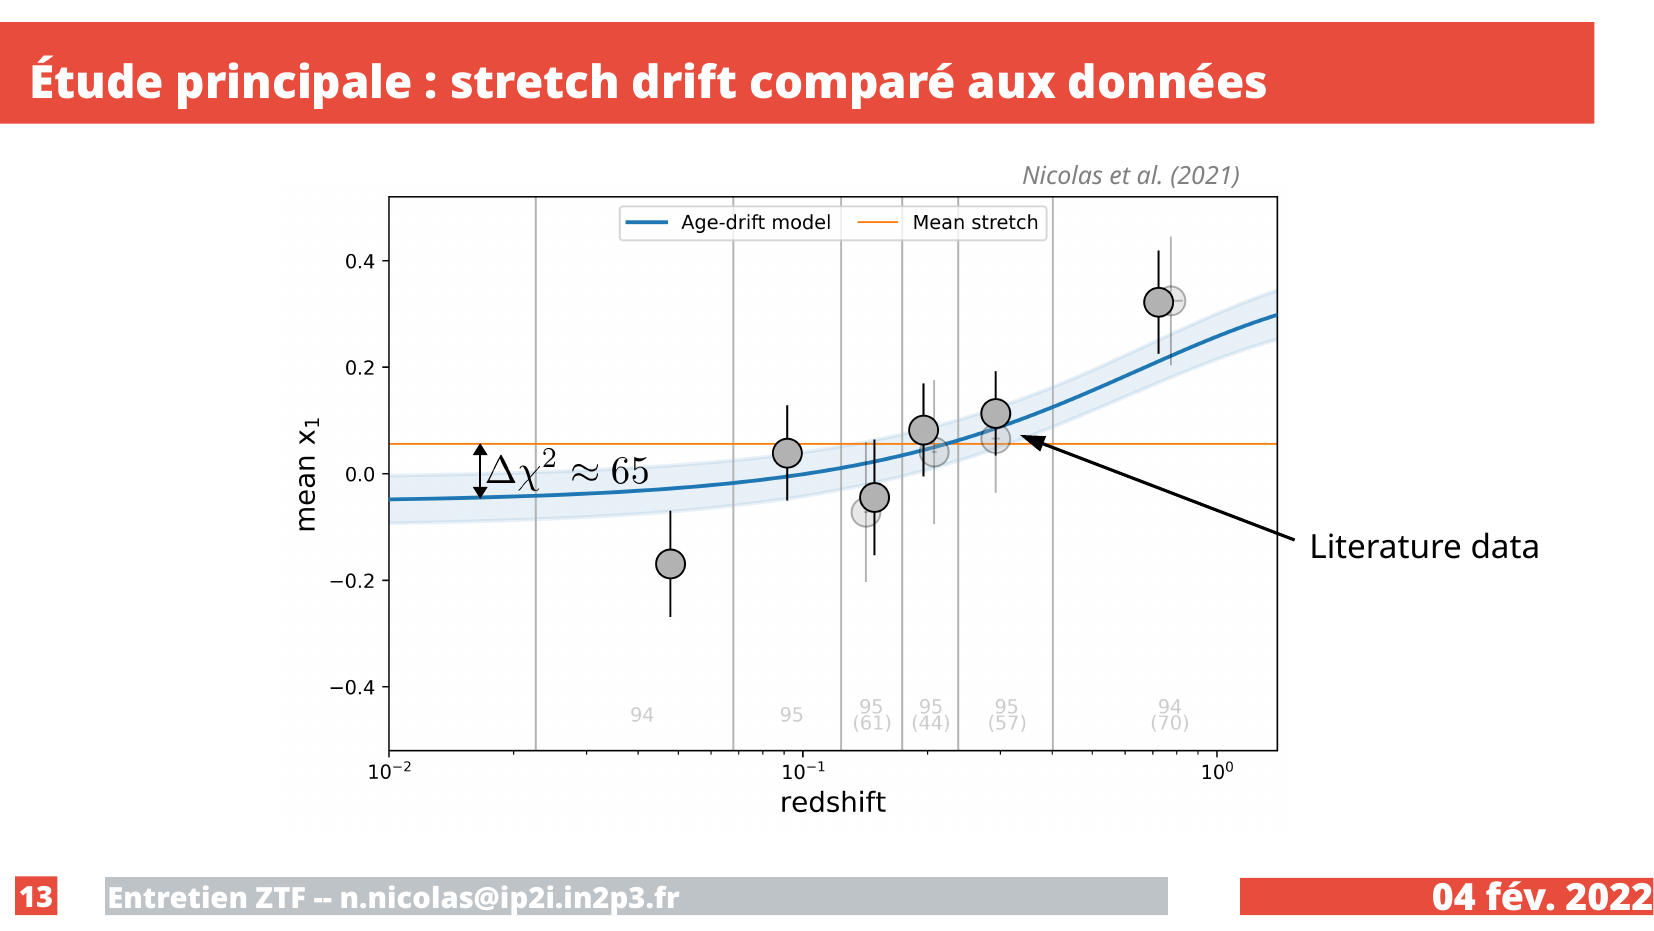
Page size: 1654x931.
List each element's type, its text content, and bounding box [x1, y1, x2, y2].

text_box Nicolas et al. (2021) [1007, 150, 1291, 195]
title Étude principale : stretch drift comparé aux données [29, 45, 1565, 113]
picture [280, 183, 1291, 831]
text_box Literature data [1294, 515, 1591, 570]
